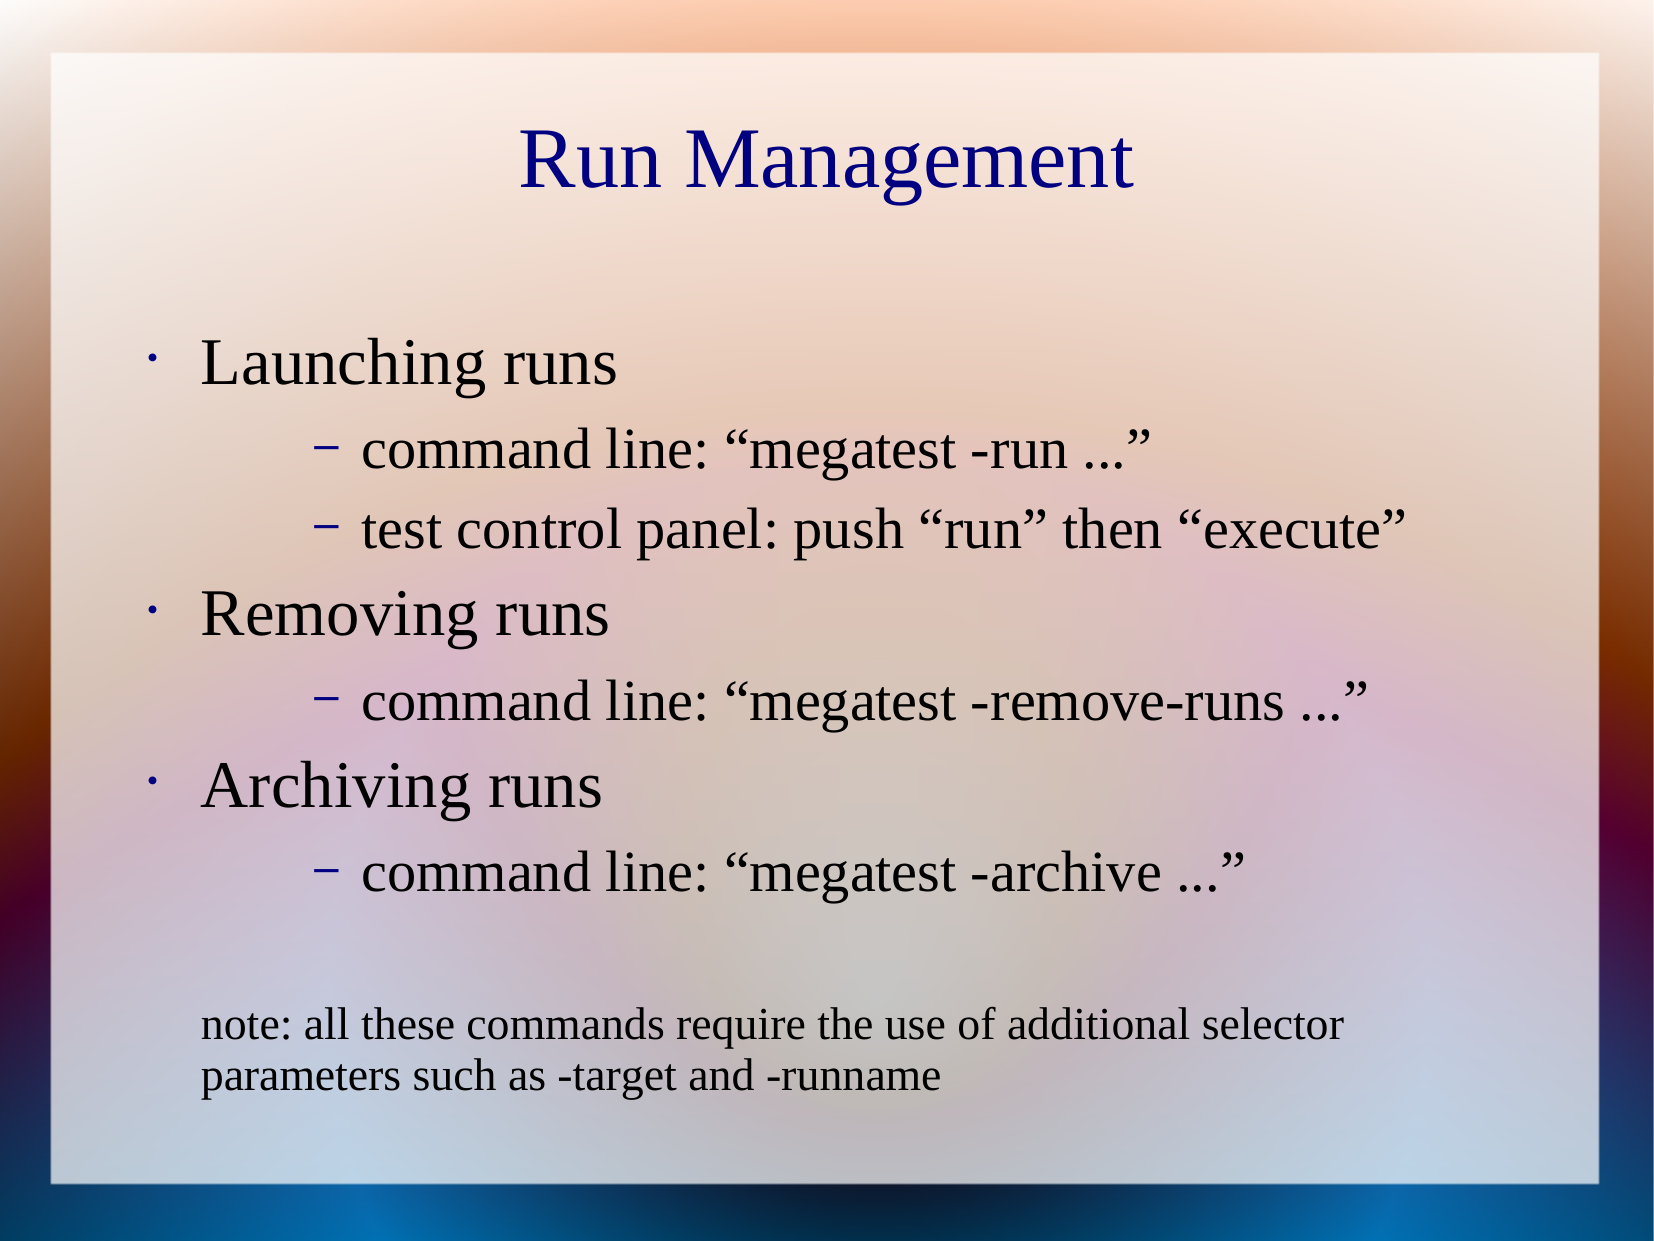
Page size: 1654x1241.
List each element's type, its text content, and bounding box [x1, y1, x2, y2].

picture [0, 0, 1654, 1241]
list Launching runs command line: “megatest -run ...” test control panel: push “run” then “execute” Removing runs command line: “megatest -remove-runs ...” Archiving runs command line: “megatest -archive ...” note: all these commands require the use of additional selector parameters such as -target and -runname [129, 324, 1489, 1178]
title Run Management [82, 55, 1571, 263]
